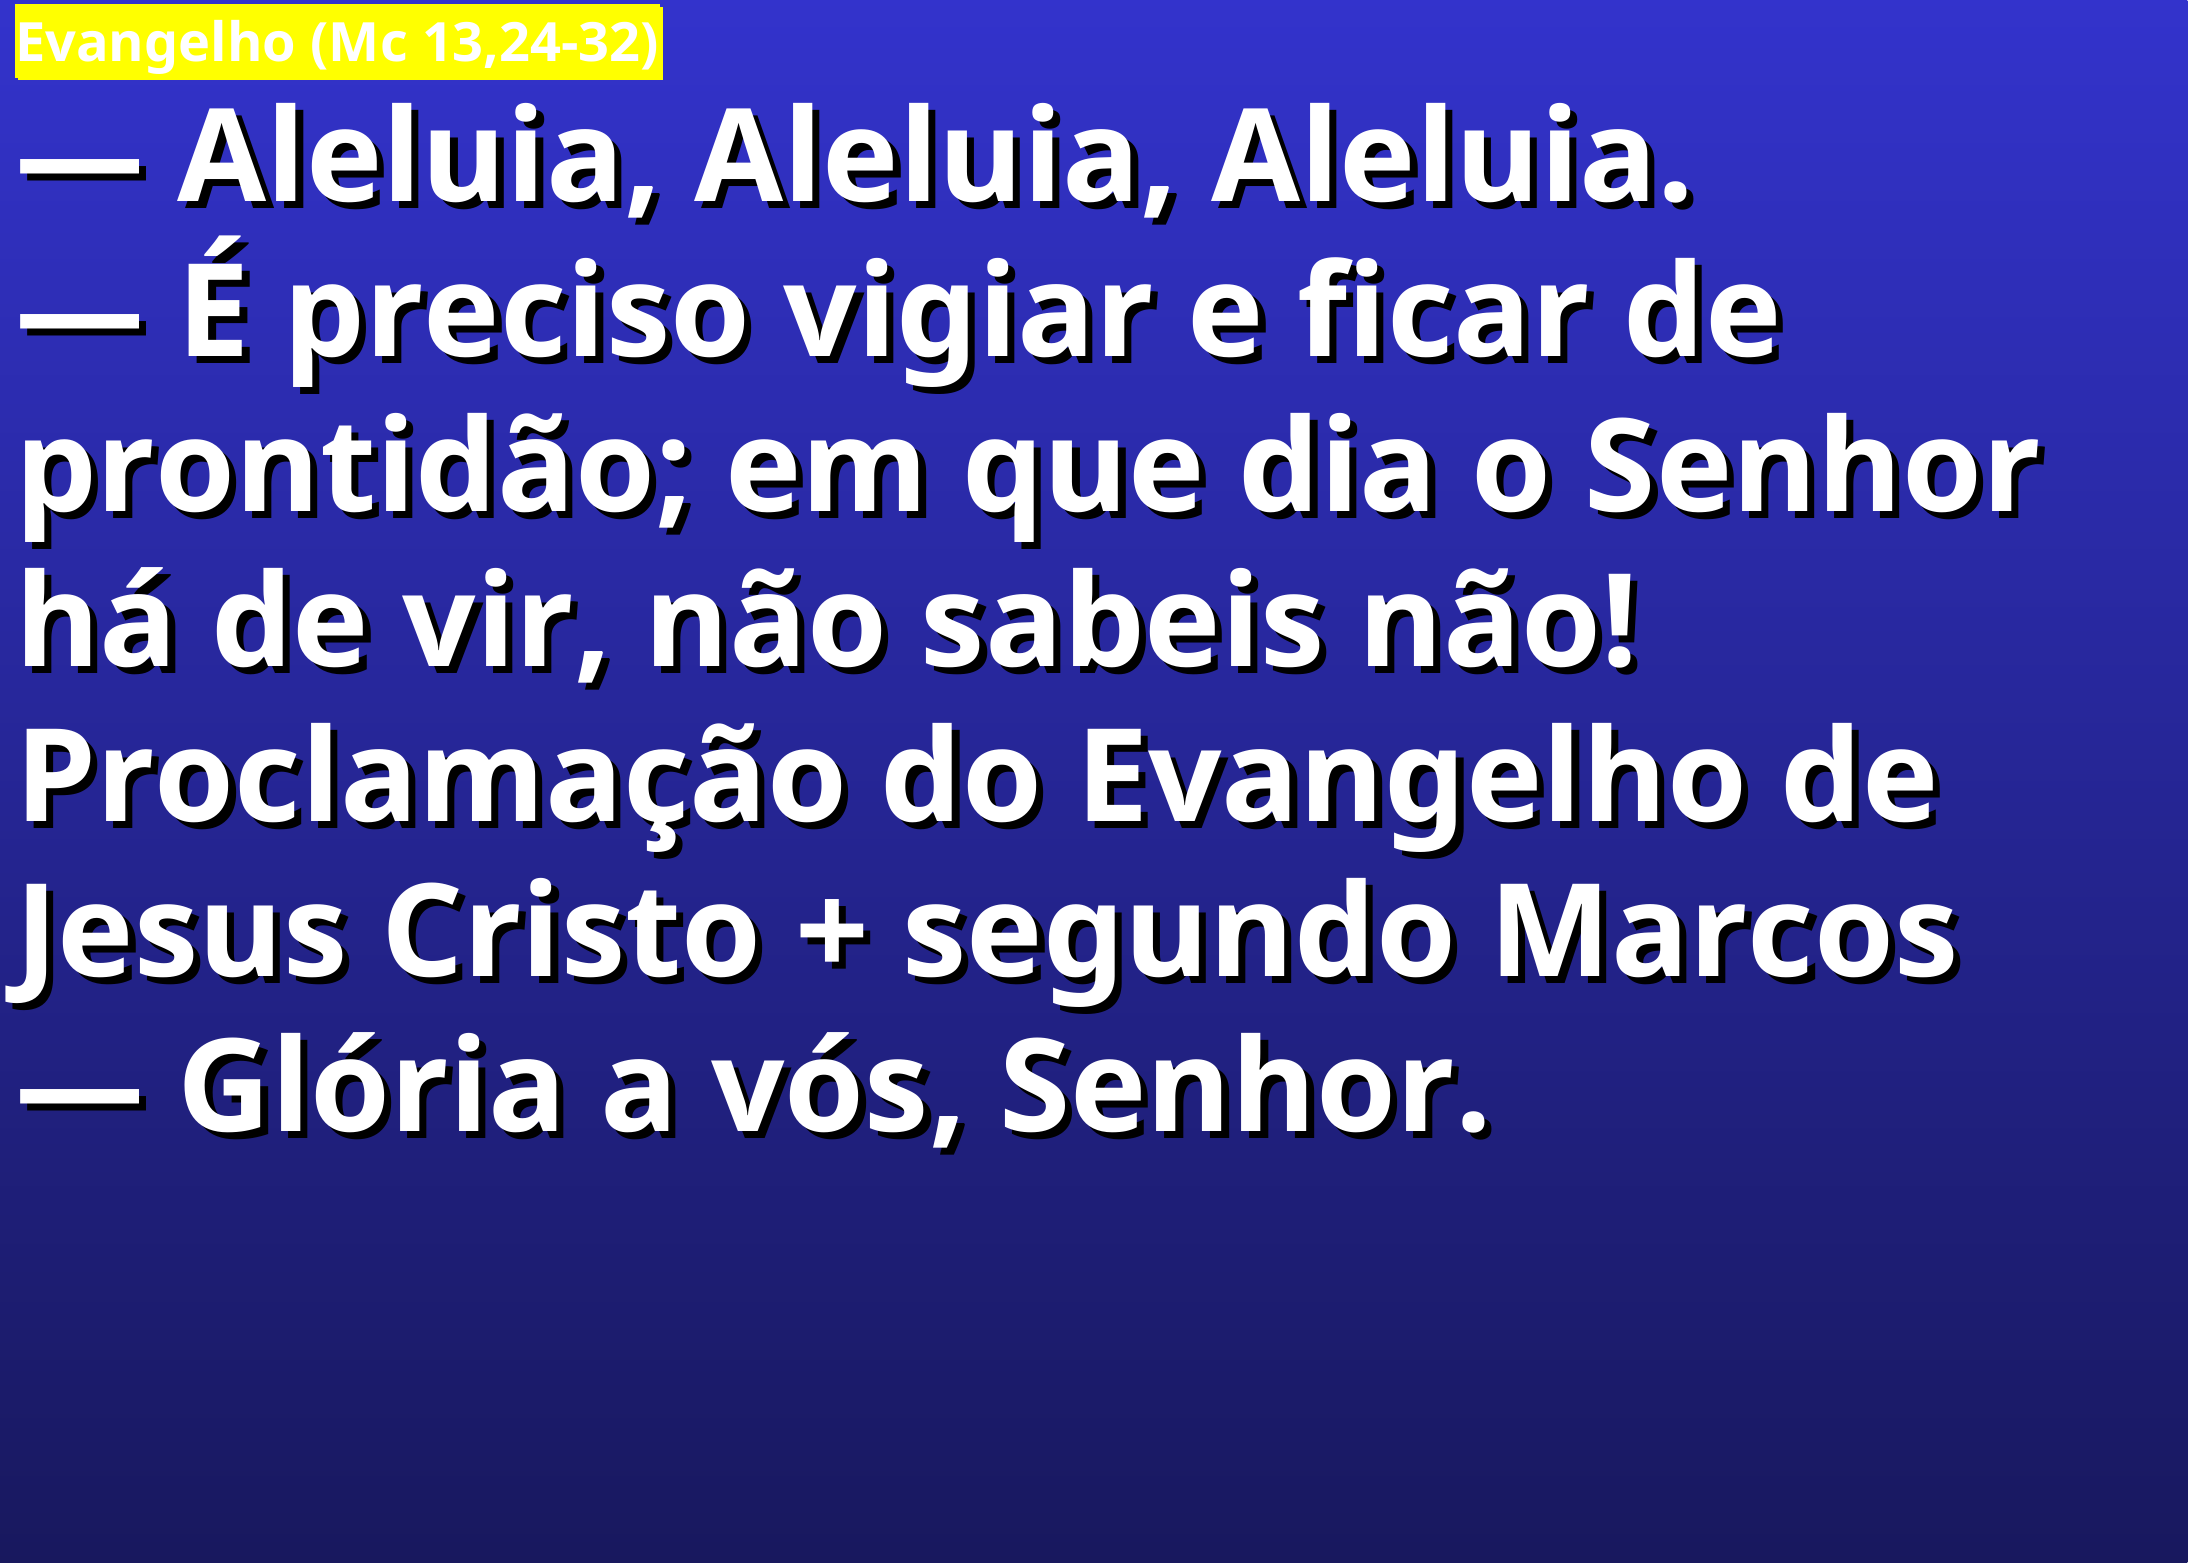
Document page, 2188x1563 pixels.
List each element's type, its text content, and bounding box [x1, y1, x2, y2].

text_box Evangelho (Mc 13,24-32) — Aleluia, Aleluia, Aleluia. — É preciso vigiar e ficar de prontidão; em que dia o Senhor há de vir, não sabeis não! Proclamação do Evangelho de Jesus Cristo + segundo Marcos — Glória a vós, Senhor. [0, 0, 2188, 1320]
